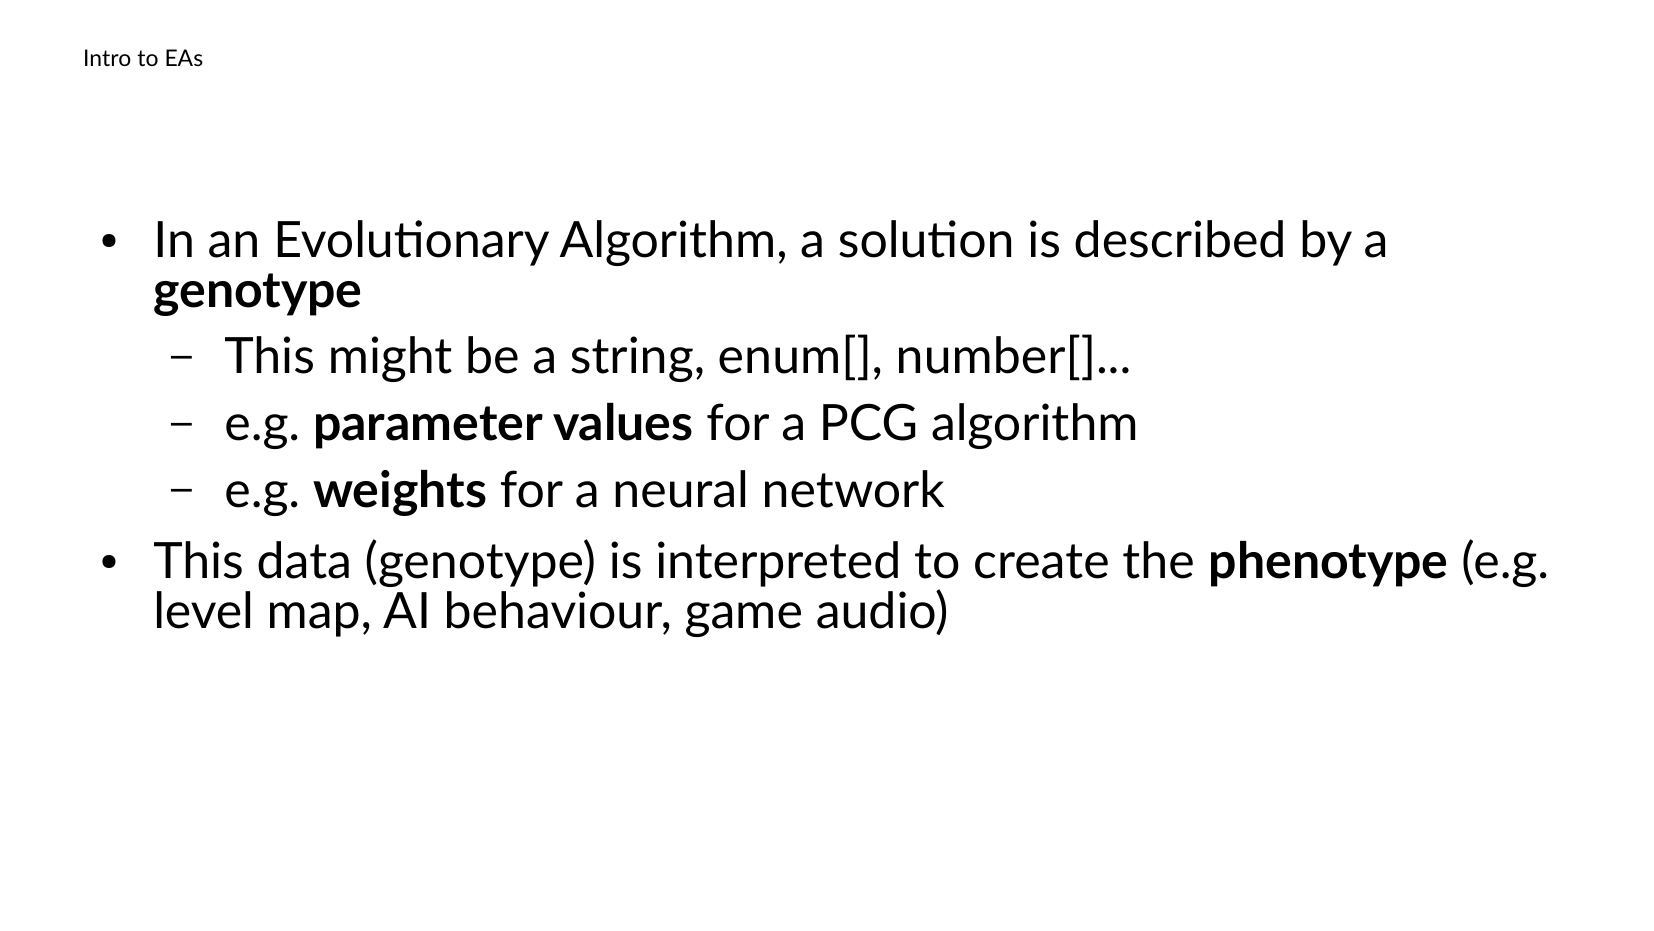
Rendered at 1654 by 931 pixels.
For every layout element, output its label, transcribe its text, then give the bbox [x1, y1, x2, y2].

title Intro to EAs [83, 0, 1571, 119]
list In an Evolutionary Algorithm, a solution is described by a genotype This might be a string, enum[], number[]... e.g. parameter values for a PCG algorithm e.g. weights for a neural network This data (genotype) is interpreted to create the phenotype (e.g. level map, AI behaviour, game audio) [82, 217, 1571, 839]
